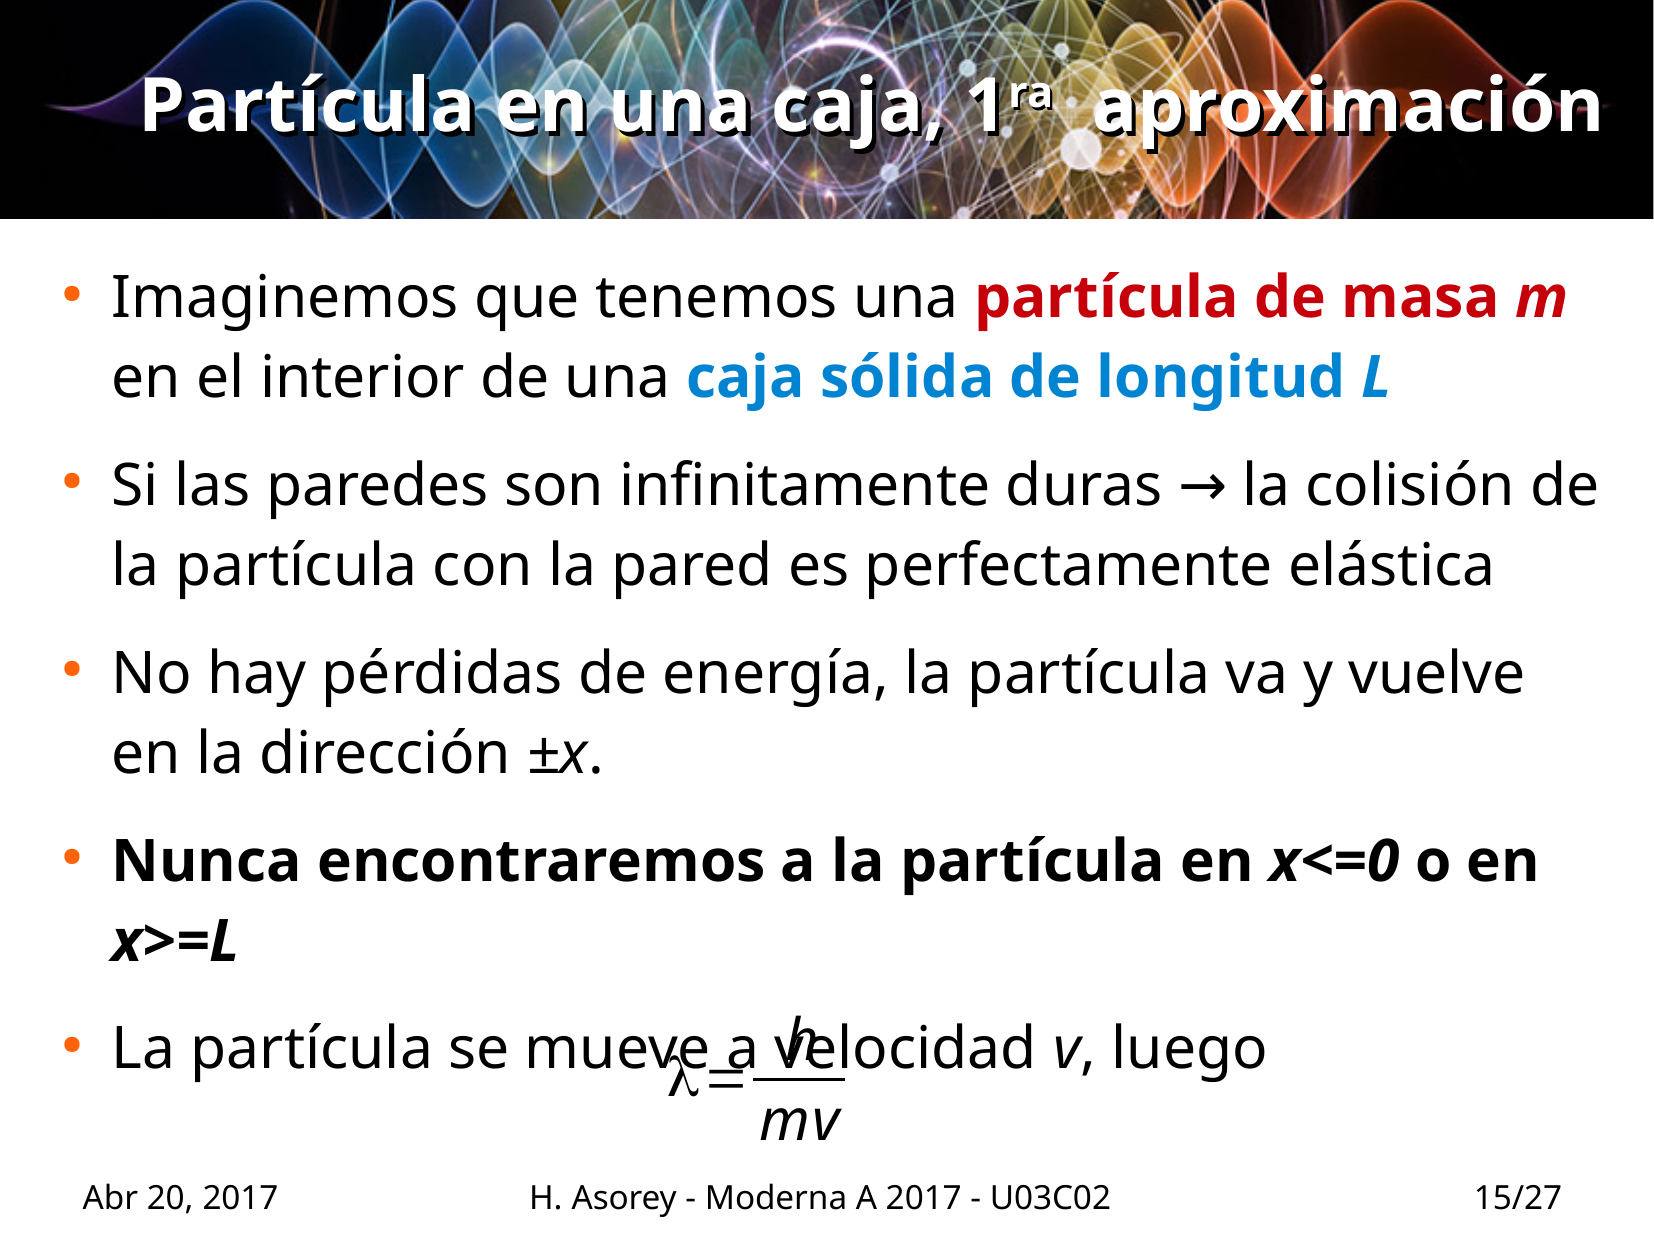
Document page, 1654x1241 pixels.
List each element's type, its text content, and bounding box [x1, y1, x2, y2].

chart [660, 1004, 854, 1156]
title Partícula en una caja, 1ra aproximación [45, 15, 1606, 191]
list Imaginemos que tenemos una partícula de masa m en el interior de una caja sólida de longitud L Si las paredes son infinitamente duras → la colisión de la partícula con la pared es perfectamente elástica No hay pérdidas de energía, la partícula va y vuelve en la dirección ±x. Nunca encontraremos a la partícula en x<=0 o en x>=L La partícula se mueve a velocidad v, luego [45, 255, 1606, 1156]
picture [0, 0, 1654, 219]
